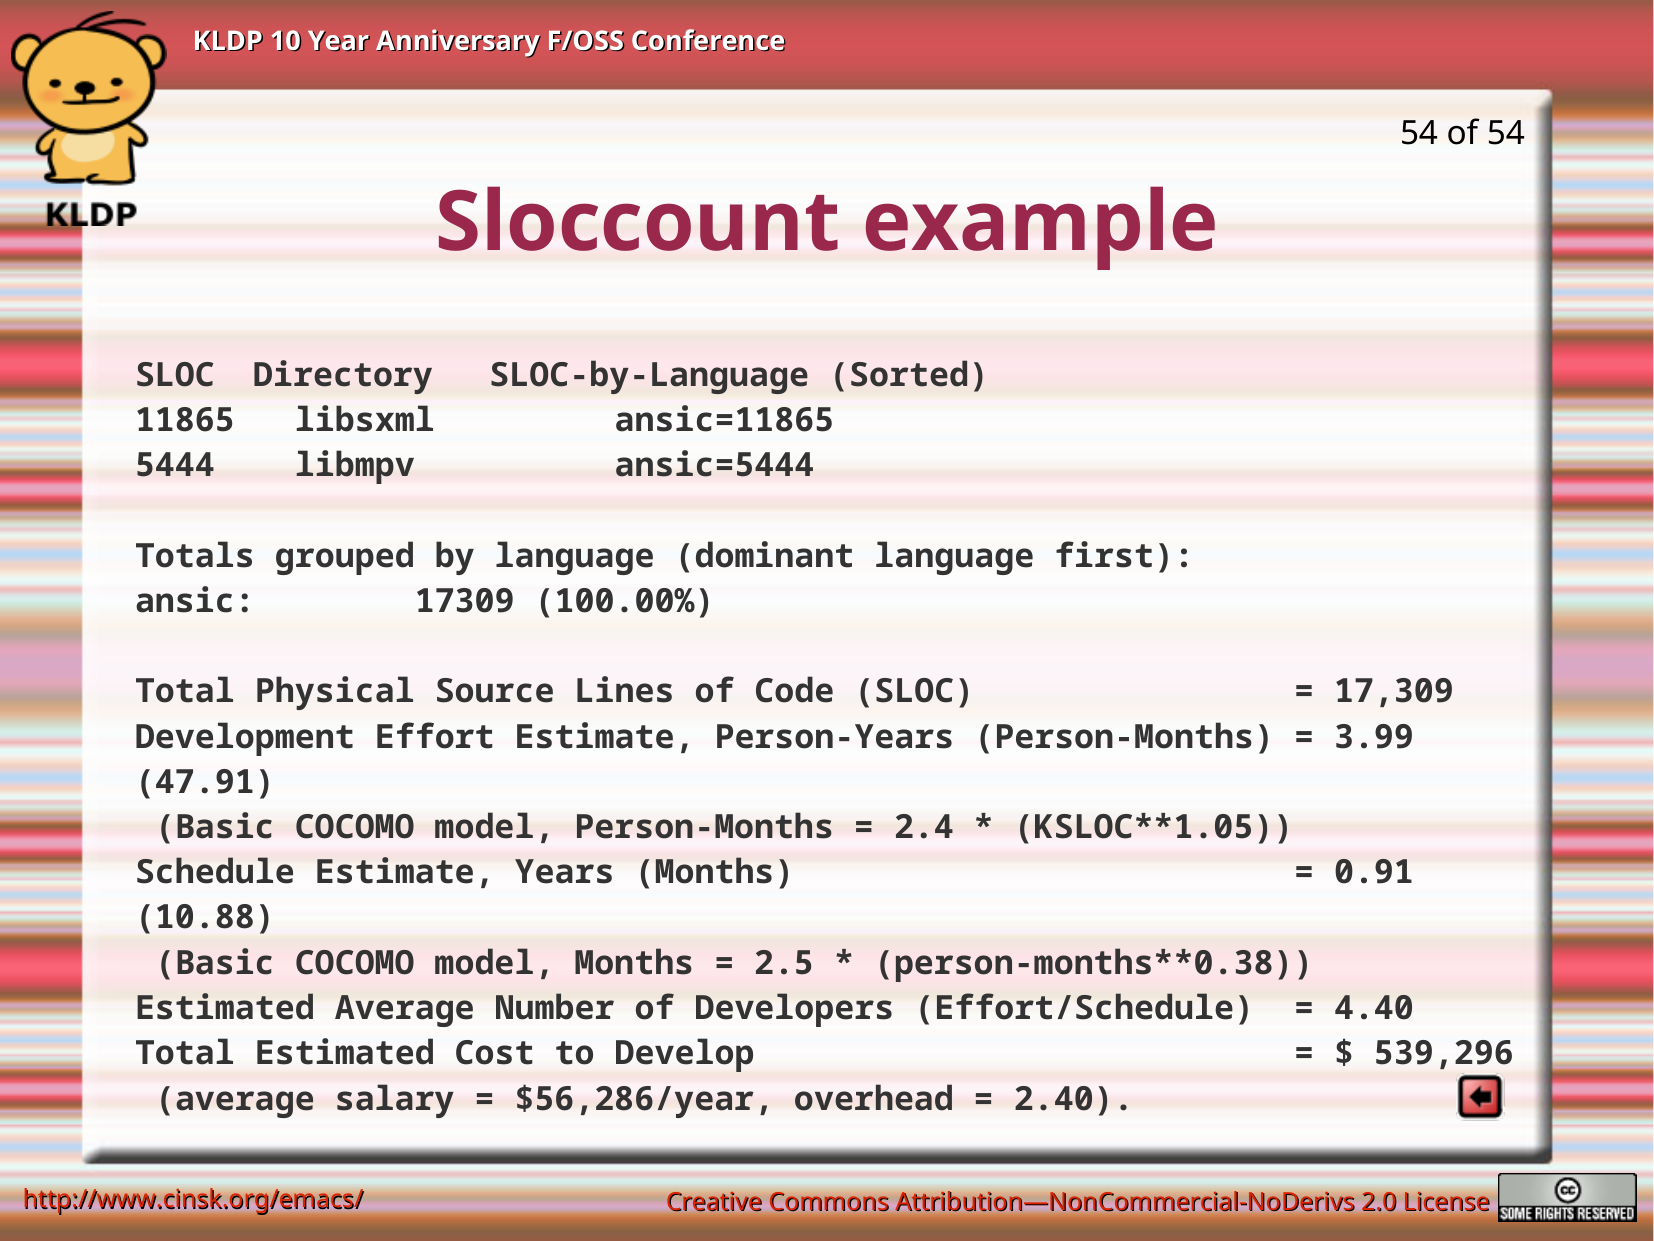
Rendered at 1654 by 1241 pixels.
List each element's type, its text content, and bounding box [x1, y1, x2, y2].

picture [0, 0, 1654, 1241]
title Sloccount example [121, 114, 1534, 322]
list SLOC Directory SLOC-by-Language (Sorted) 11865 libsxml ansic=11865 5444 libmpv ansic=5444 Totals grouped by language (dominant language first): ansic: 17309 (100.00%) Total Physical Source Lines of Code (SLOC) = 17,309 Development Effort Estimate, Person-Years (Person-Months) = 3.99 (47.91) (Basic COCOMO model, Person-Months = 2.4 * (KSLOC**1.05)) Schedule Estimate, Years (Months) = 0.91 (10.88) (Basic COCOMO model, Months = 2.5 * (person-months**0.38)) Estimated Average Number of Developers (Effort/Schedule) = 4.40 Total Estimated Cost to Develop = $ 539,296 (average salary = $56,286/year, overhead = 2.40). [134, 350, 1516, 1133]
